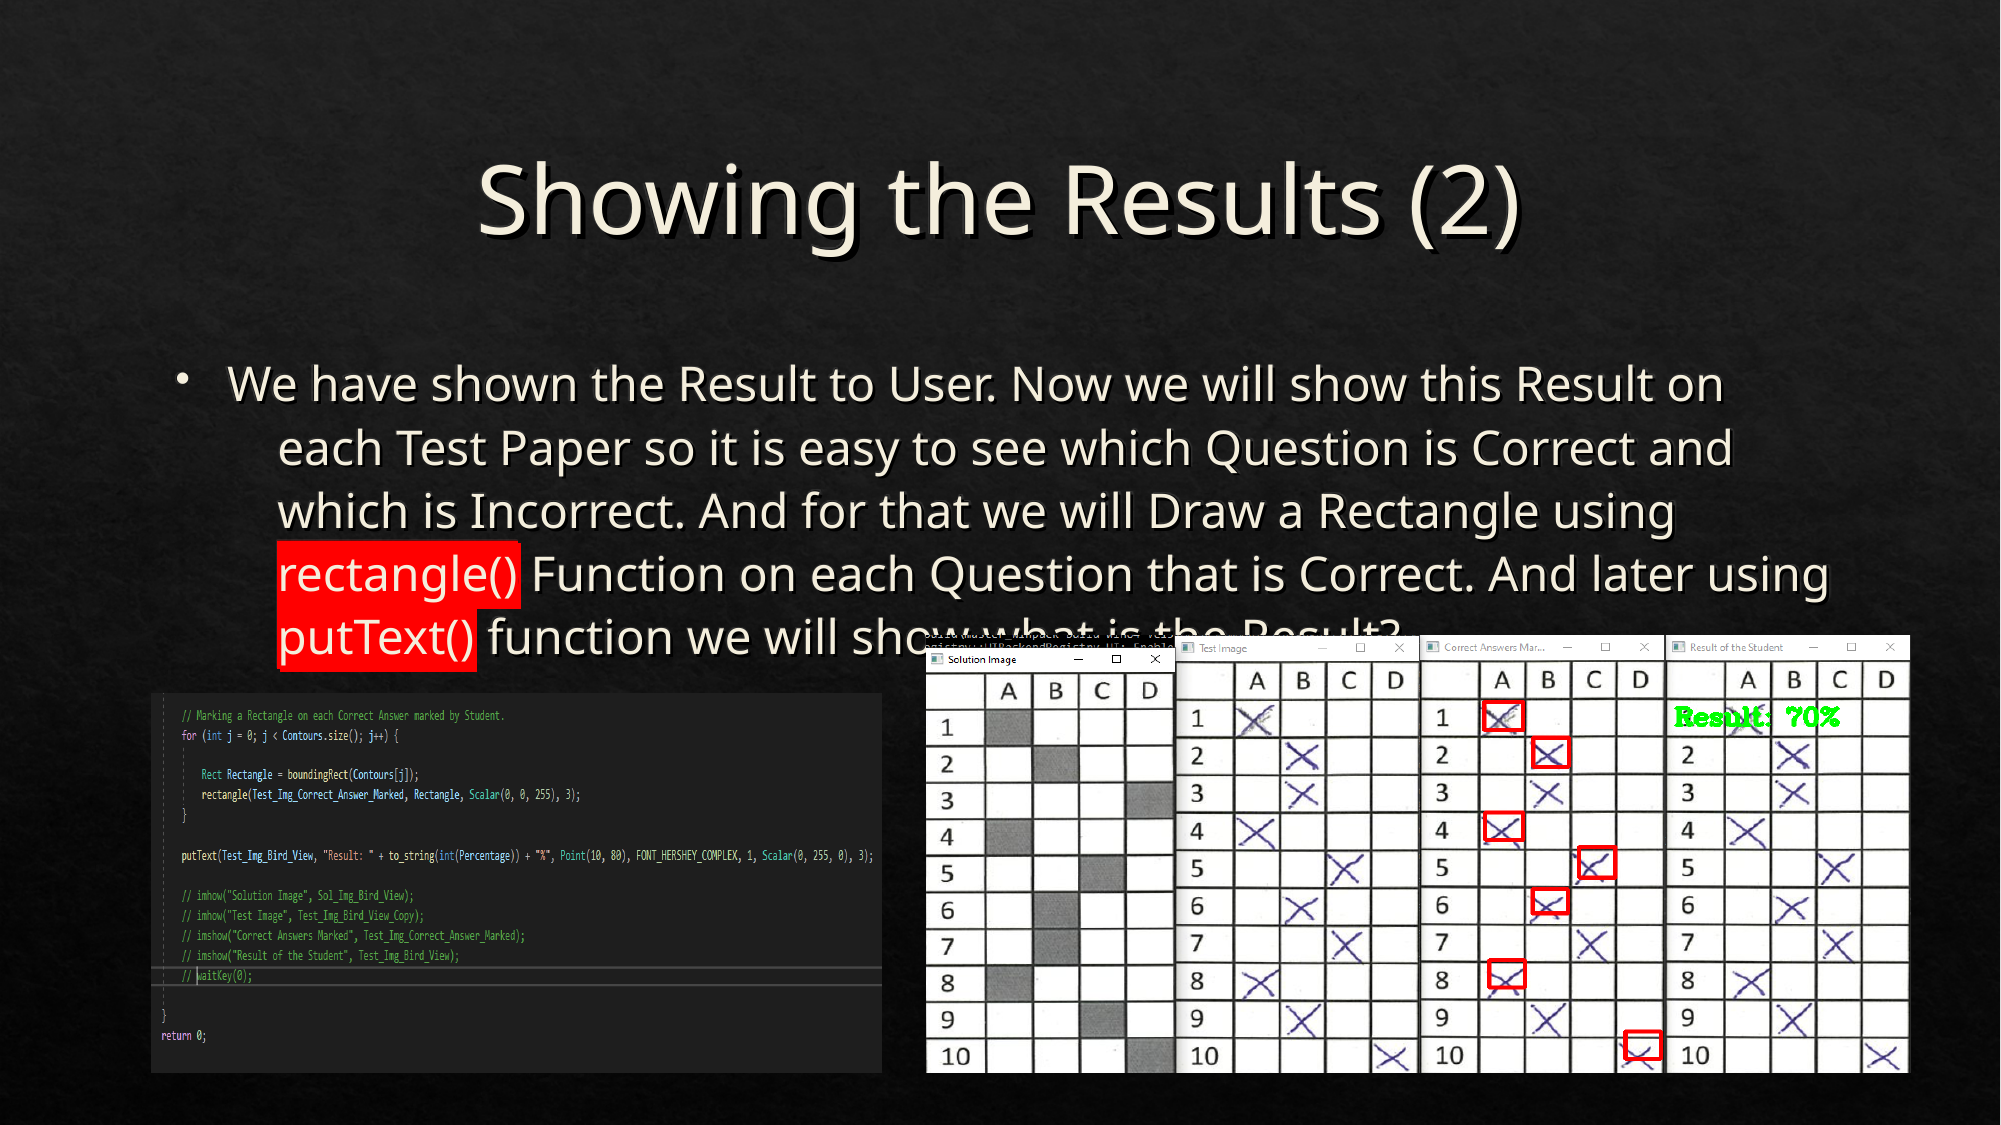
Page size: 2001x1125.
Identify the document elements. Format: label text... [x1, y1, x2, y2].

title Showing the Results (2) [149, 99, 1849, 307]
picture [926, 636, 1911, 1073]
list We have shown the Result to User. Now we will show this Result on each Test Paper so it is easy to see which Question is Correct and which is Incorrect. And for that we will Draw a Rectangle using rectangle() Function on each Question that is Correct. And later using putText() function we will show what is the Result? [149, 340, 1849, 951]
picture [151, 693, 882, 1073]
